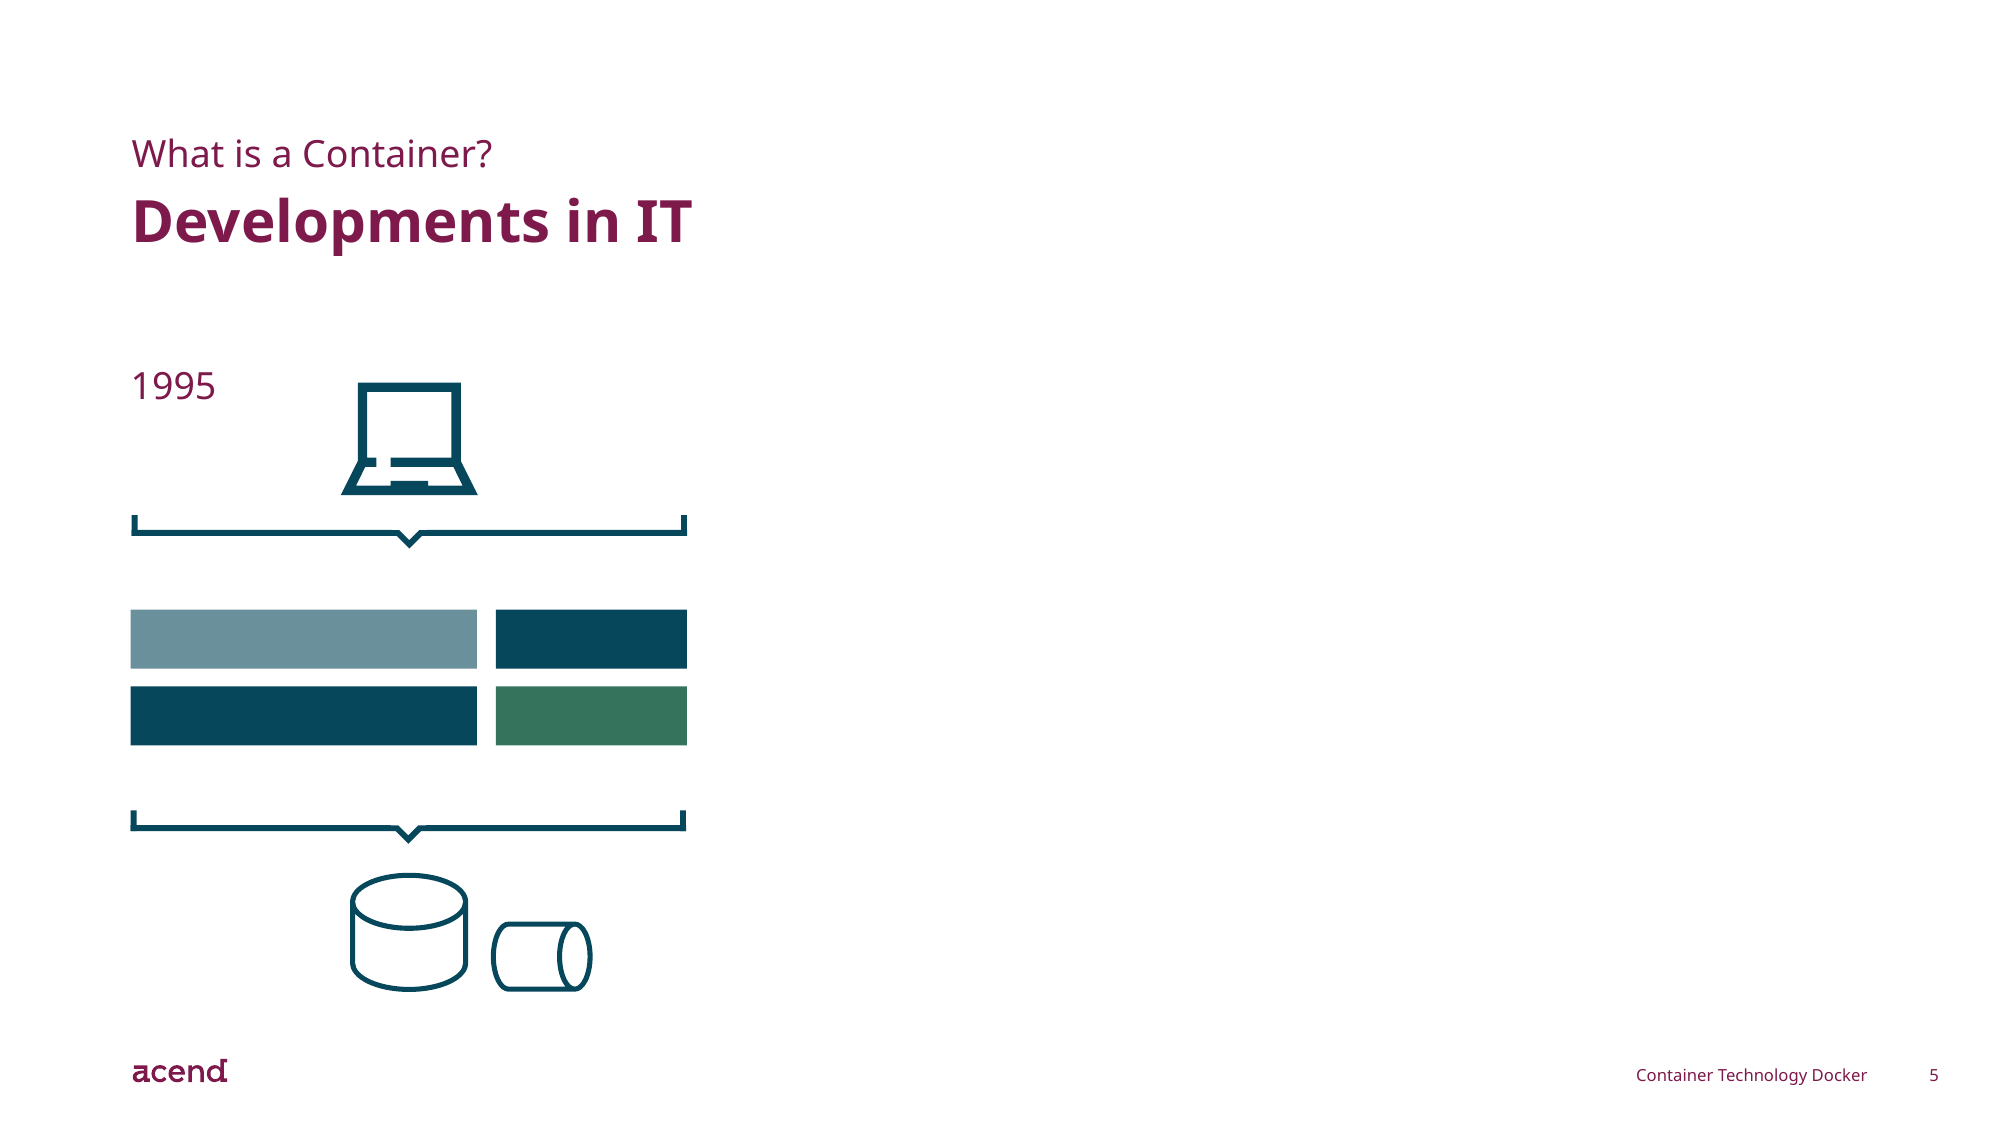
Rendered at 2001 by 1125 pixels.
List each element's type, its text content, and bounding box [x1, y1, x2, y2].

text_box [130, 810, 687, 844]
text_box 1995 [130, 357, 391, 417]
text_box [495, 686, 687, 746]
text_box [130, 609, 477, 669]
list What is a Container? [131, 125, 1869, 184]
title Developments in IT [131, 184, 1869, 332]
text_box [495, 609, 687, 669]
text_box [350, 872, 469, 992]
text_box [490, 921, 593, 992]
text_box [340, 382, 478, 496]
text_box [130, 686, 477, 746]
text_box [131, 515, 688, 549]
